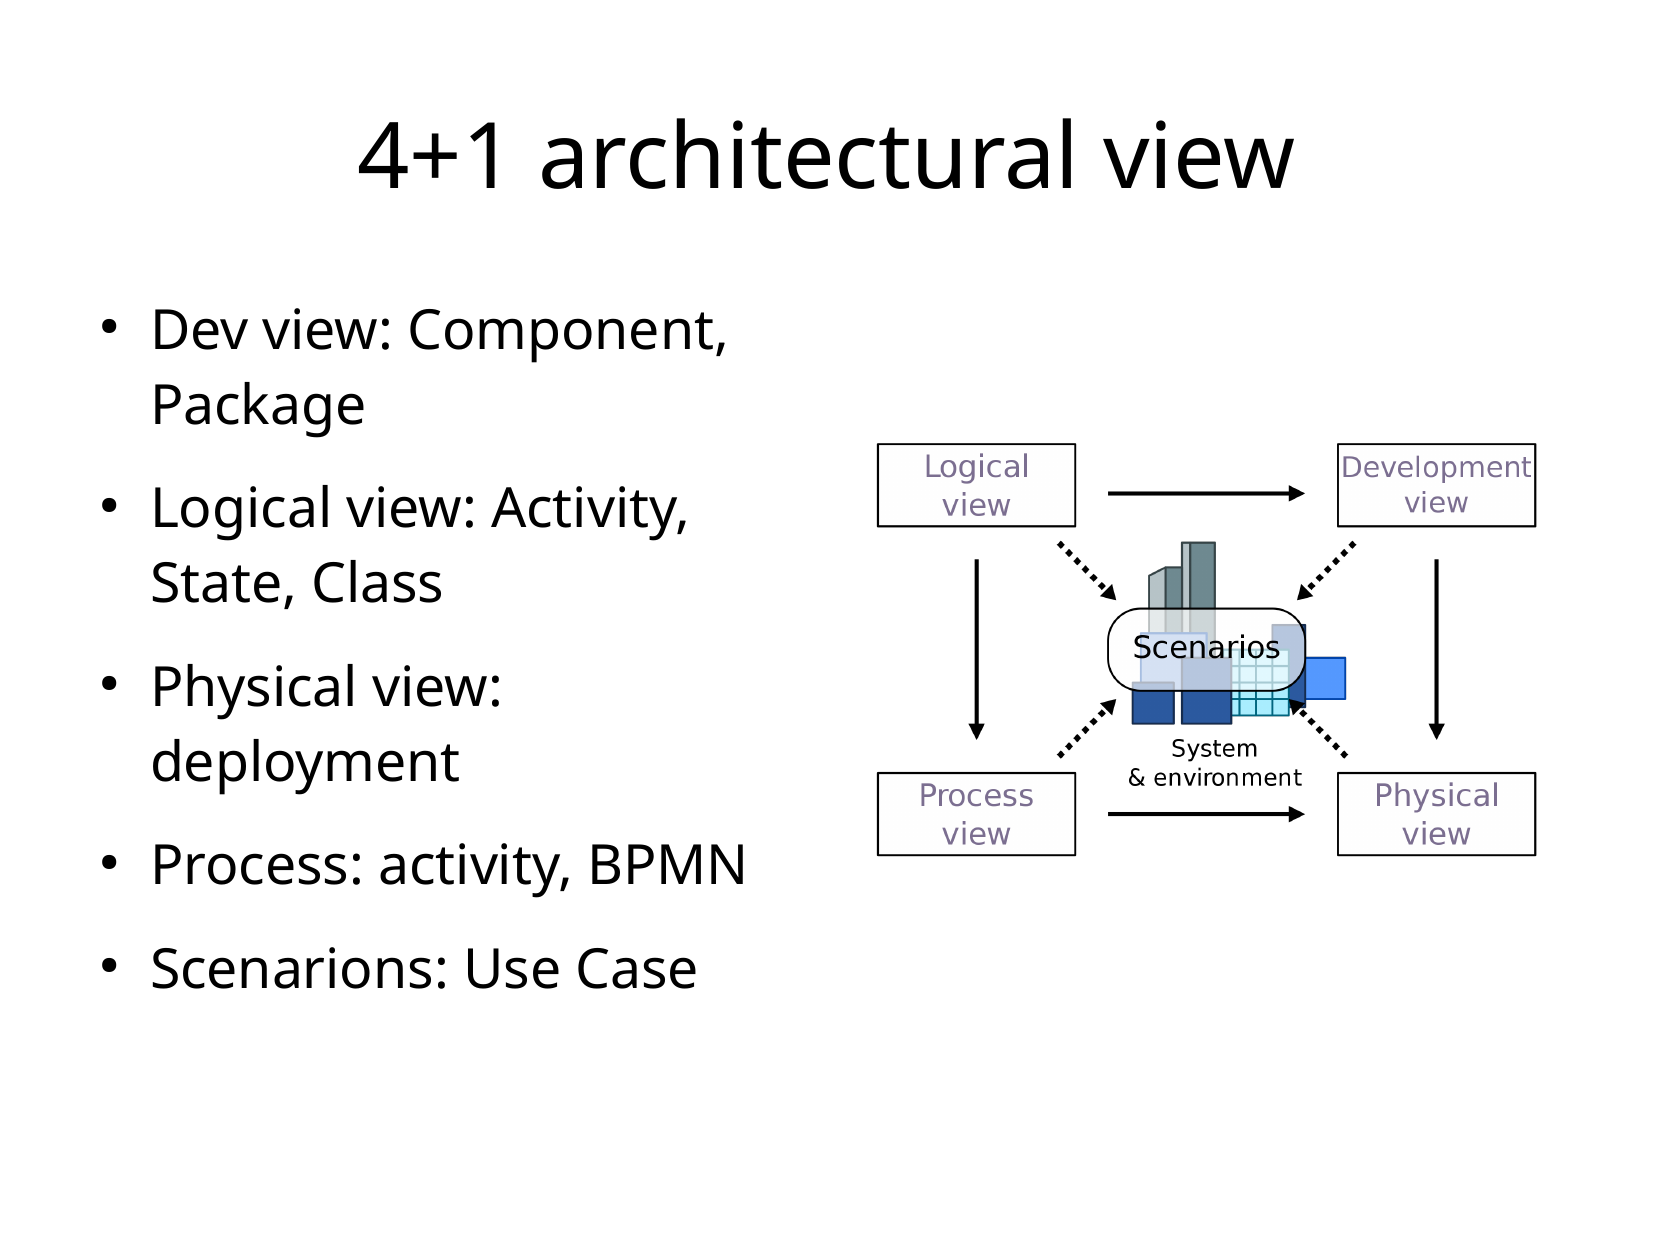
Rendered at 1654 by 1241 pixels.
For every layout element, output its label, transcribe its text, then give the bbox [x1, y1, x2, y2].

list Dev view: Component, Package Logical view: Activity, State, Class Physical view: deployment Process: activity, BPMN Scenarions: Use Case [82, 290, 809, 1010]
picture [845, 411, 1572, 888]
title 4+1 architectural view [82, 49, 1571, 257]
